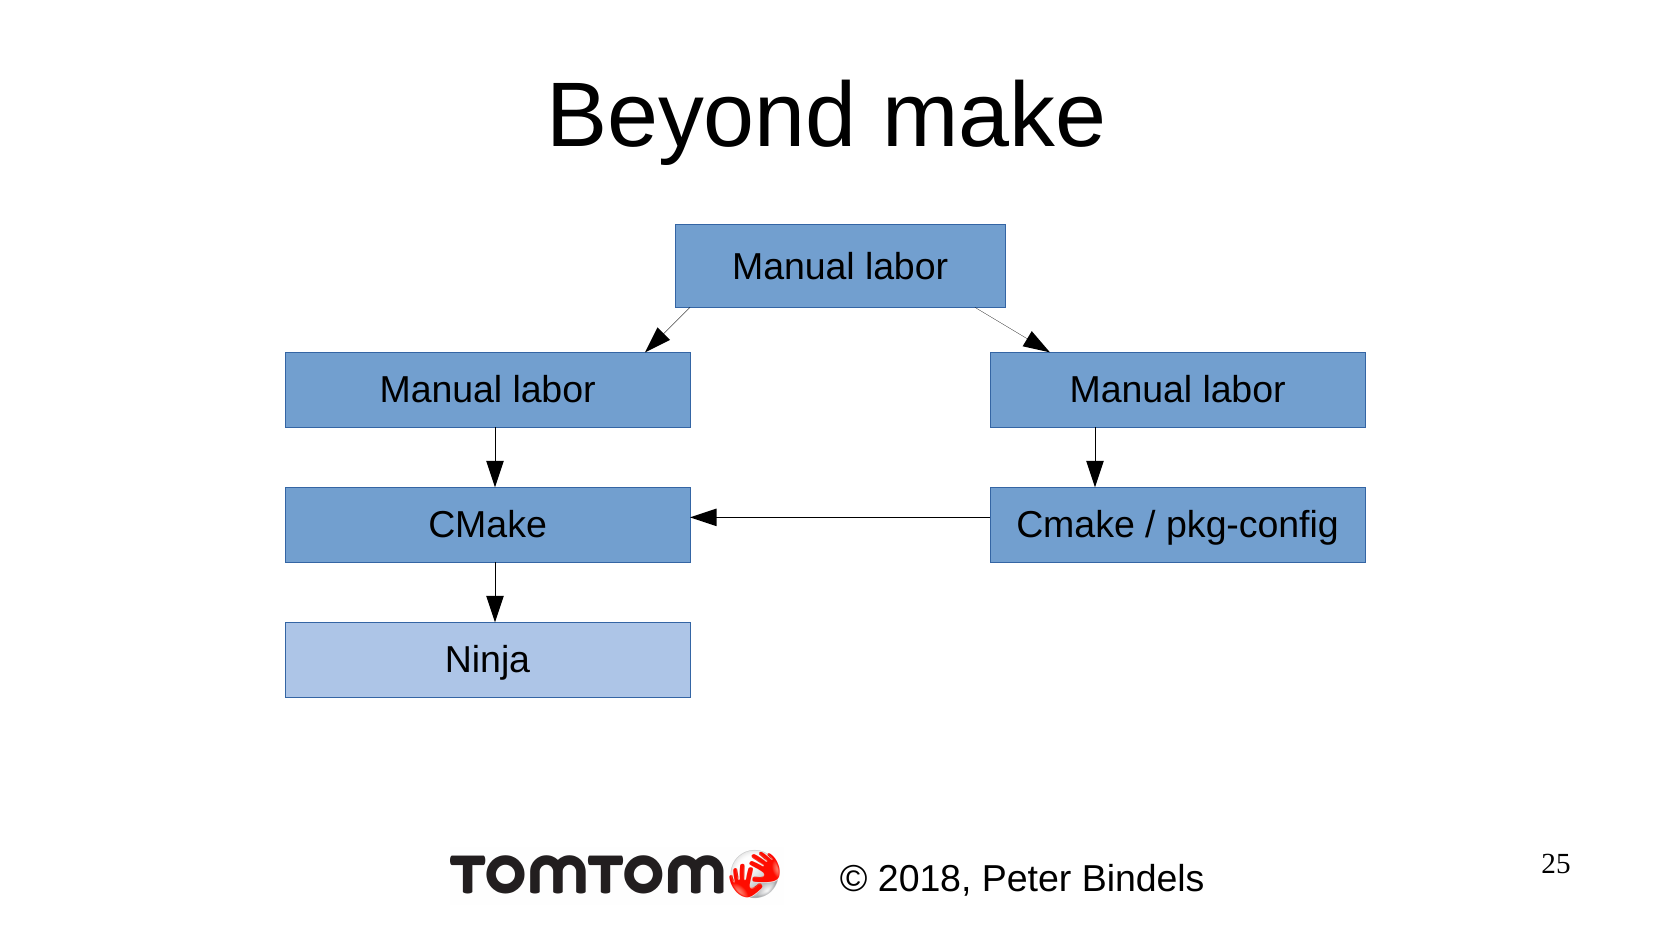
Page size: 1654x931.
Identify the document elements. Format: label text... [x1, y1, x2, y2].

text_box CMake [285, 487, 691, 563]
text_box Manual labor [990, 352, 1366, 428]
title Beyond make [82, 37, 1571, 193]
picture [450, 847, 784, 905]
text_box Ninja [285, 622, 691, 698]
text_box Cmake / pkg-config [990, 487, 1366, 563]
text_box Manual labor [675, 224, 1006, 308]
text_box Manual labor [285, 352, 691, 428]
